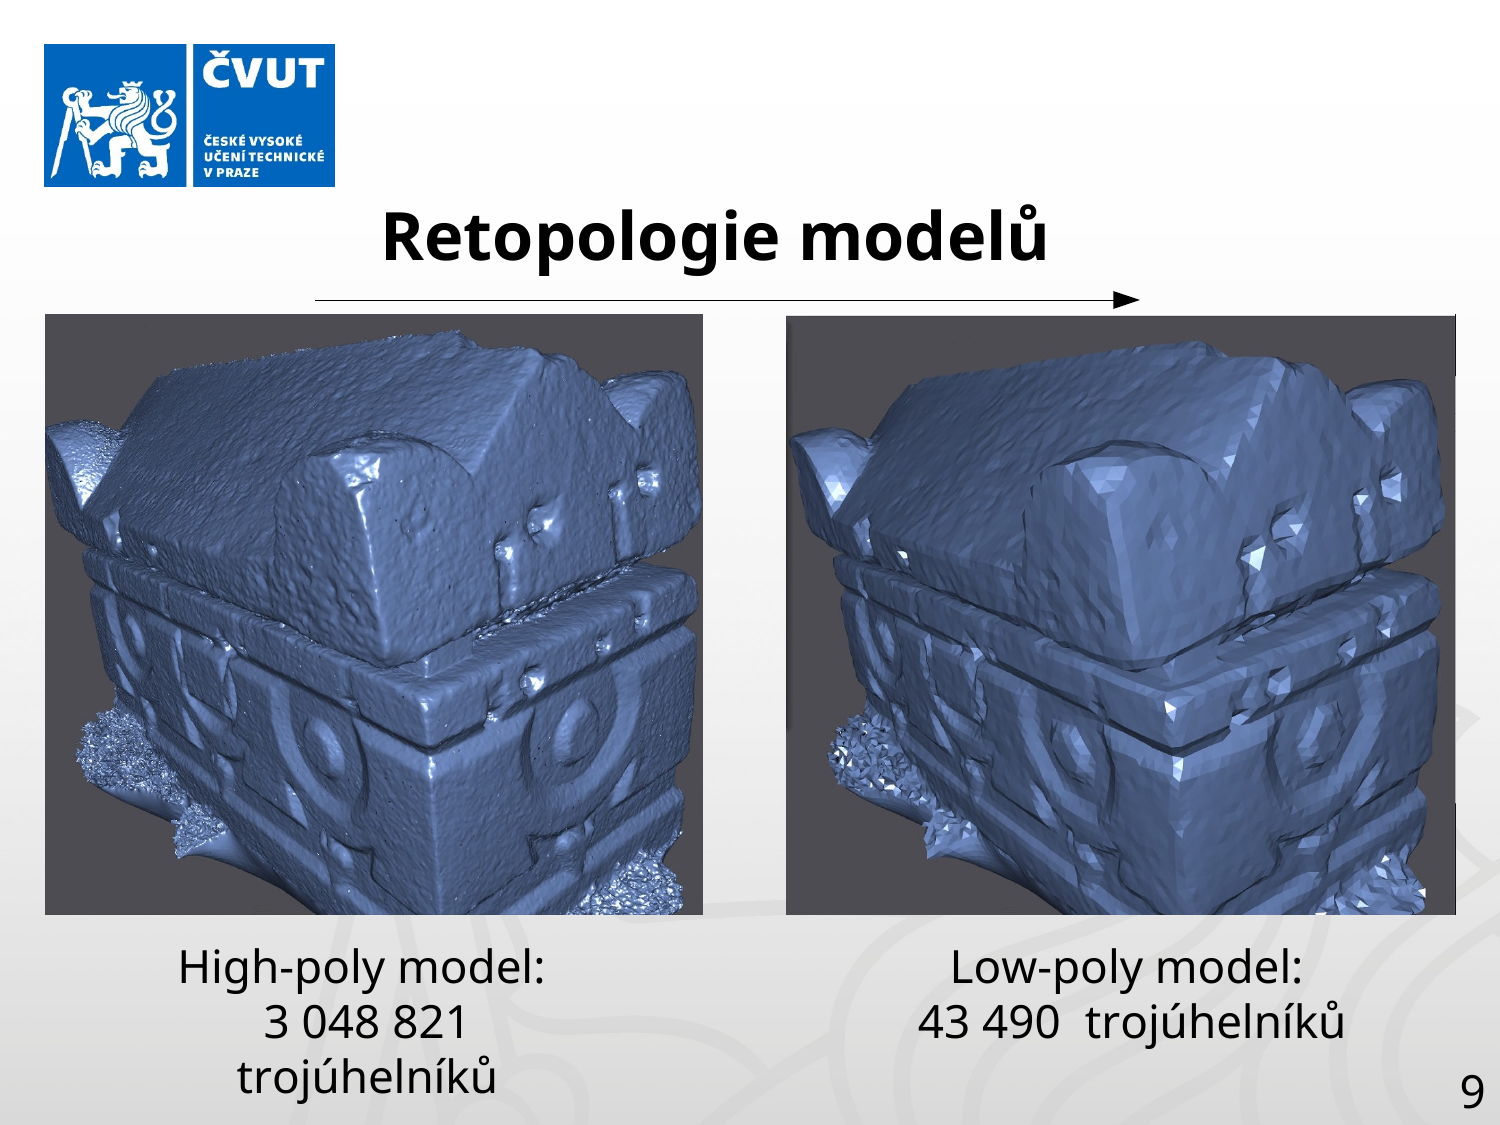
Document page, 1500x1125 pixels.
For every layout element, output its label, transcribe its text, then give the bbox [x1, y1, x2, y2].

text_box 9 [1444, 1055, 1500, 1125]
text_box Low-poly model: 43 490 trojúhelníků [885, 930, 1381, 1055]
title Retopologie modelů [365, 195, 1126, 286]
text_box High-poly model: 3 048 821 trojúhelníků [120, 930, 616, 1055]
picture [0, 0, 1500, 1125]
